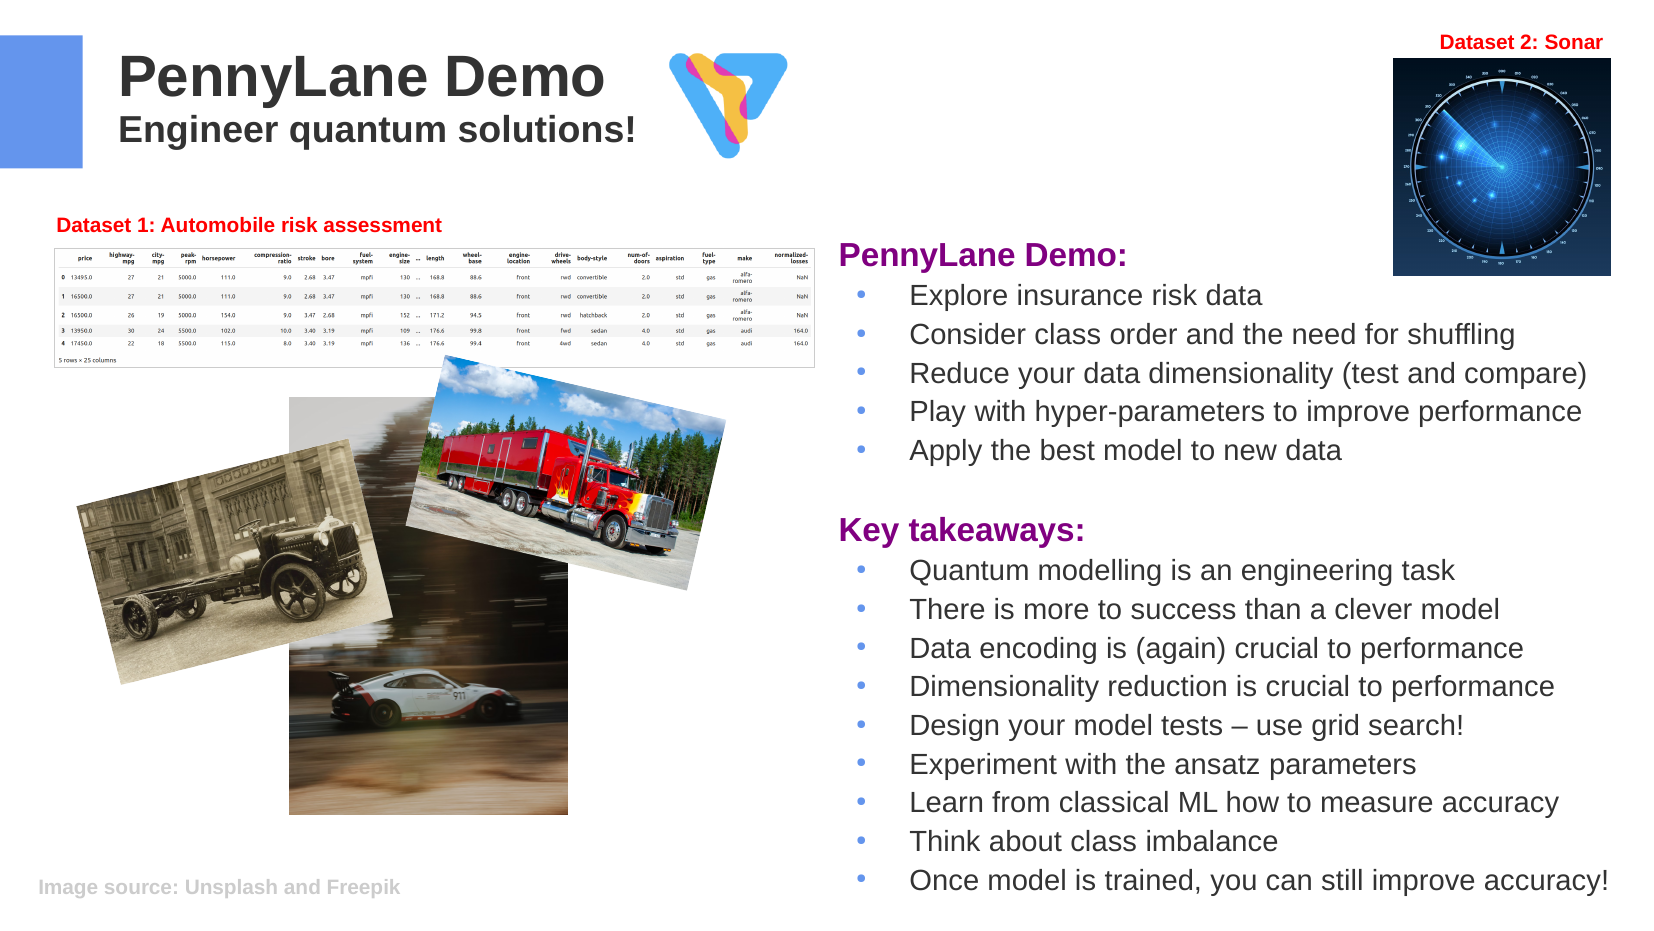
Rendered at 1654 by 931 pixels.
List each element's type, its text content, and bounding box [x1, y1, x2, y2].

picture [1393, 58, 1611, 276]
text_box Dataset 1: Automobile risk assessment [41, 206, 491, 249]
title PennyLane Demo Engineer quantum solutions! [118, 19, 643, 175]
text_box Image source: Unsplash and Freepik [23, 868, 473, 910]
picture [54, 247, 815, 815]
text_box Dataset 2: Sonar [1405, 23, 1619, 65]
picture [643, 19, 810, 185]
list PennyLane Demo: Explore insurance risk data Consider class order and the need for shuffling Reduce your data dimensionality (test and compare) Play with hyper-parameters to improve performance Apply the best model to new data Key takeaways: Quantum modelling is an engineering task There is more to success than a clever model Data encoding is (again) crucial to performance Dimensionality reduction is crucial to performance Design your model tests – use grid search! Experiment with the ansatz parameters Learn from classical ML how to measure accuracy Think about class imbalance Once model is trained, you can still improve accuracy! [838, 236, 1630, 931]
